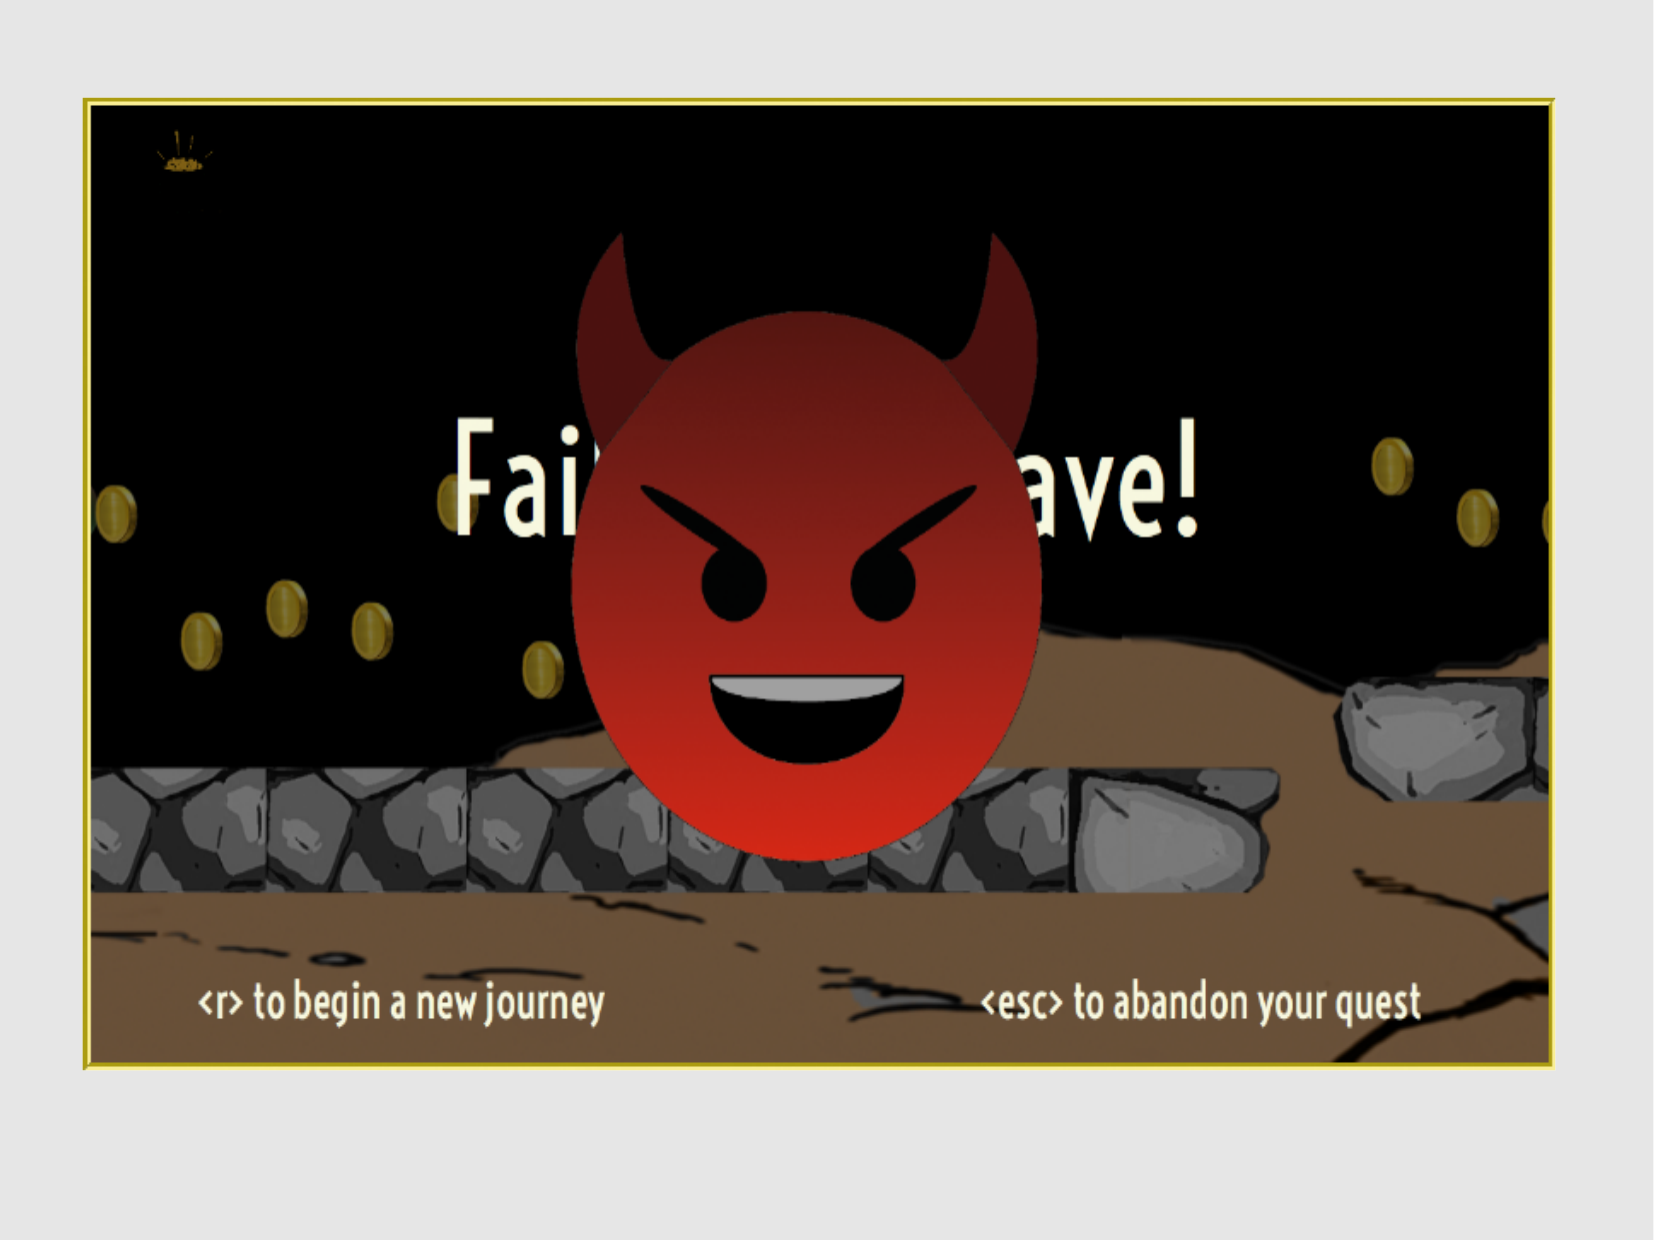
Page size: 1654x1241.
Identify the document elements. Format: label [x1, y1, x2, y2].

picture [11, 64, 1654, 1081]
